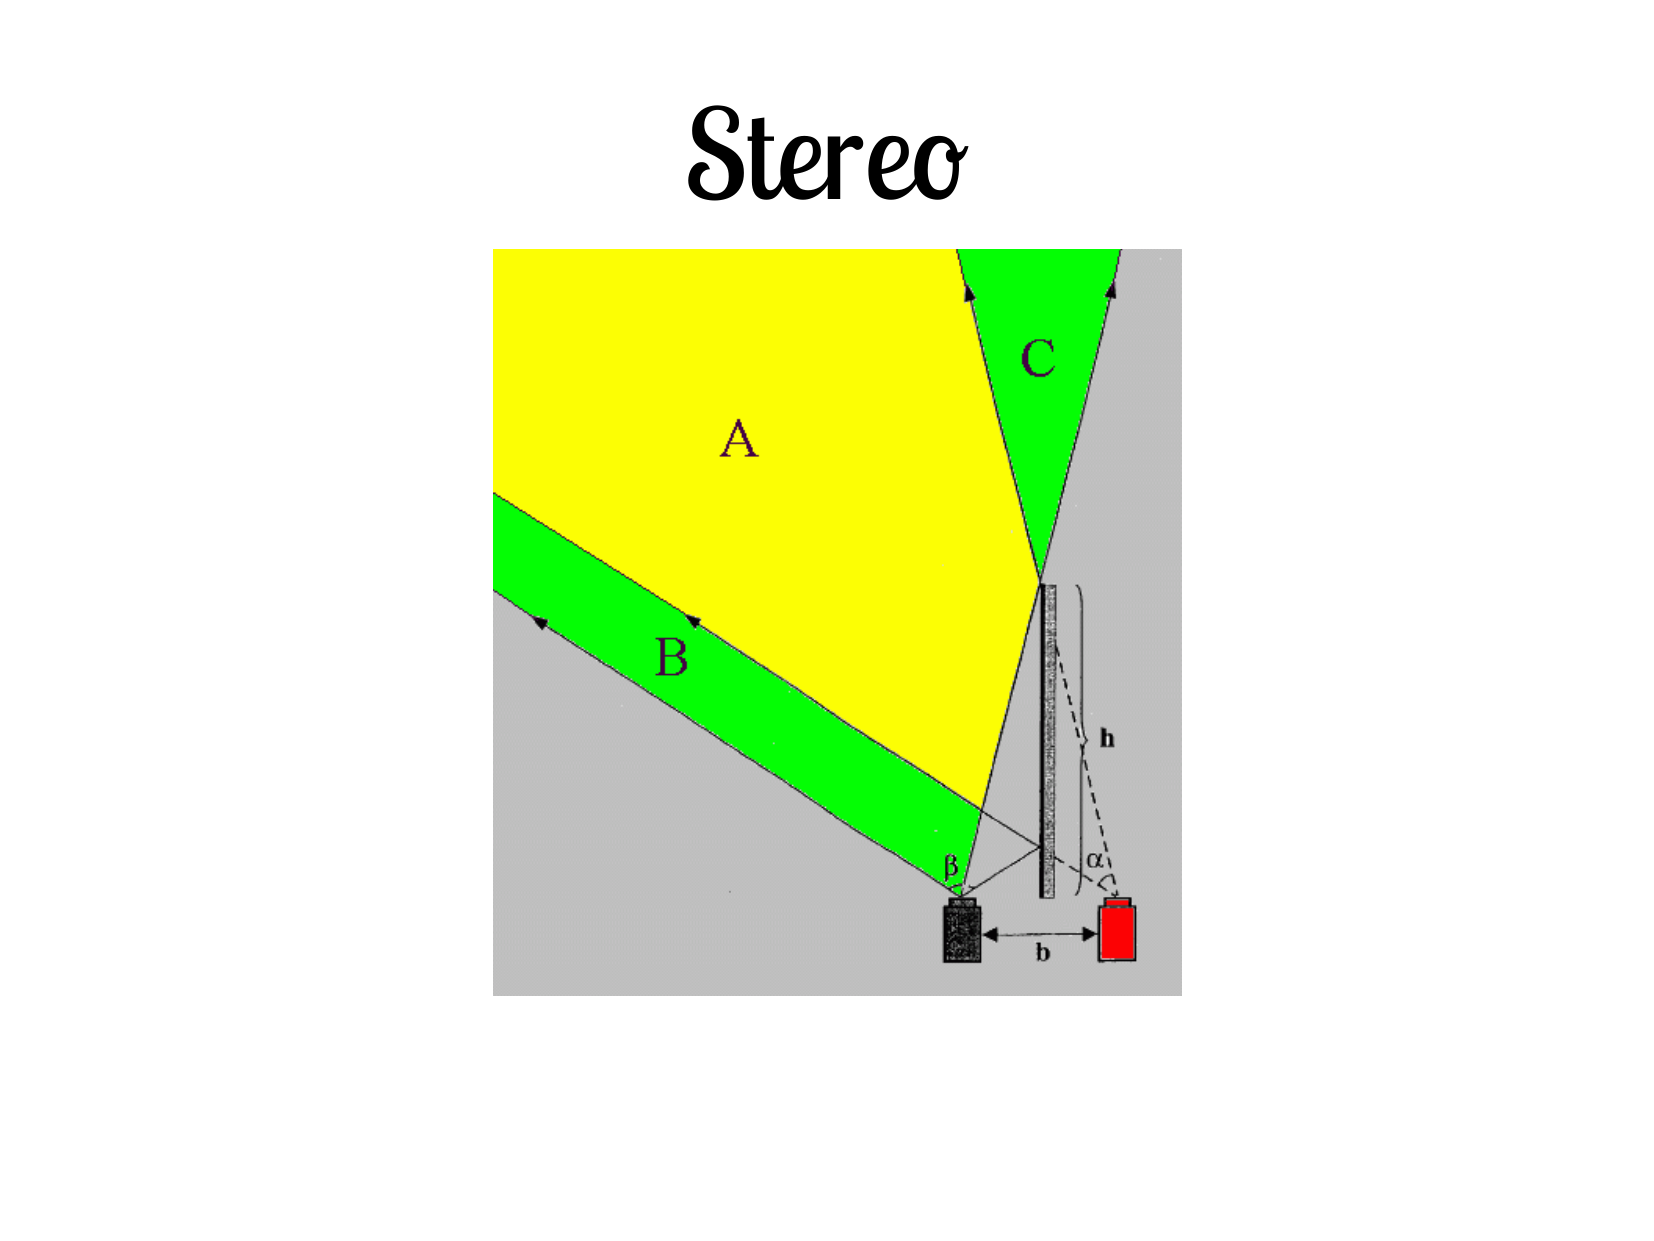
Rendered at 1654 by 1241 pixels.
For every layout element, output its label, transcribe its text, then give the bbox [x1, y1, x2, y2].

picture [493, 249, 1182, 996]
title Stereo [82, 49, 1571, 257]
